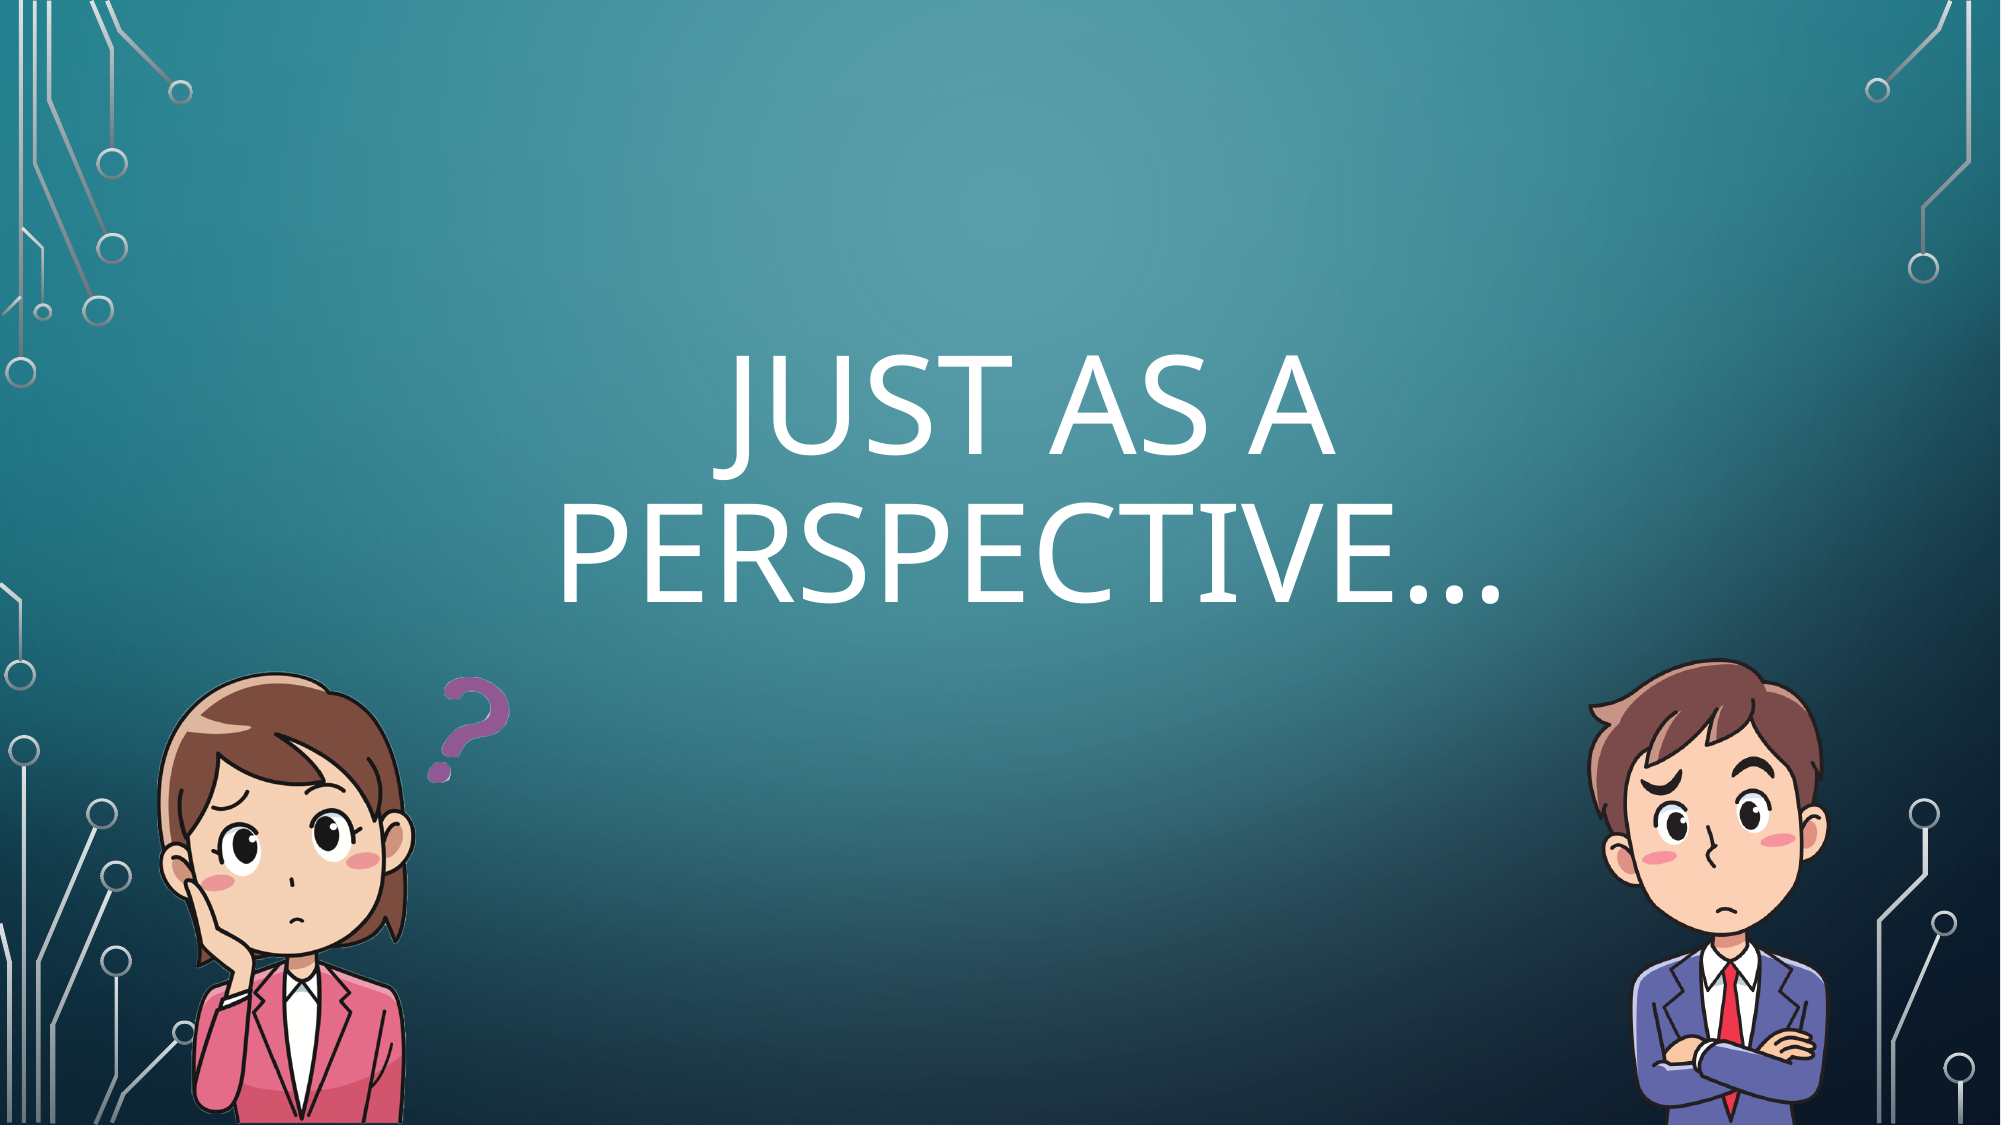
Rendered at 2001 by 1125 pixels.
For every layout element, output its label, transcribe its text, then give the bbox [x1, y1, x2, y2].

picture [137, 584, 548, 1125]
picture [1584, 655, 1833, 1125]
title JUST AS A PERSPECTIVE… [218, 328, 1844, 571]
